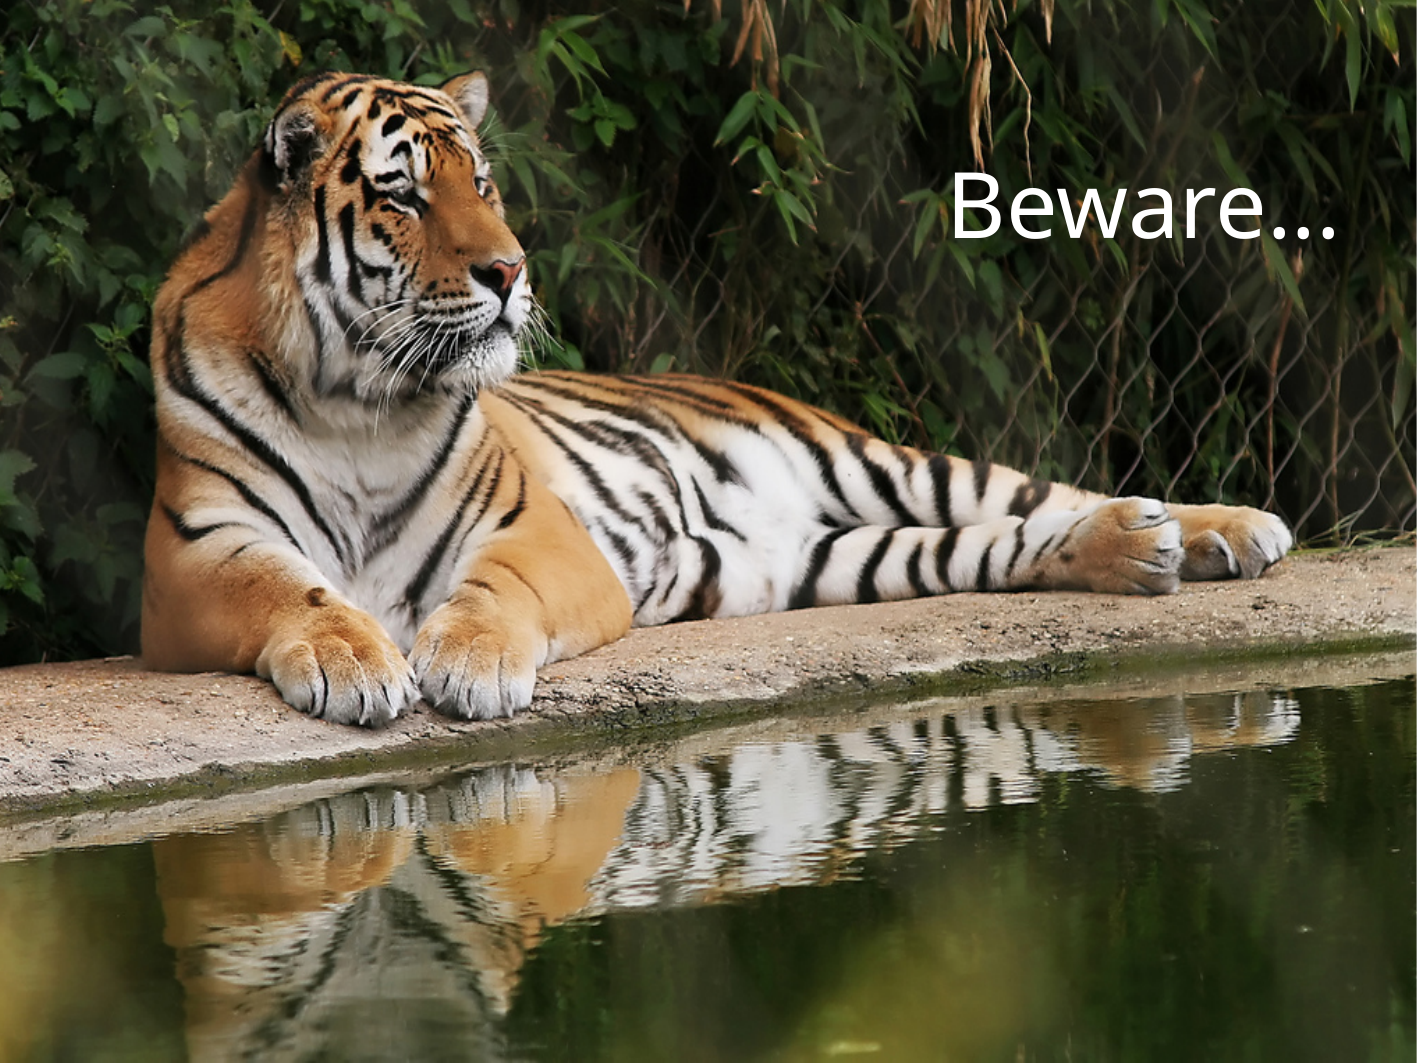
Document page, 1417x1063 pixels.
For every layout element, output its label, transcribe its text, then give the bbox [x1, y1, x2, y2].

picture [0, 0, 1417, 1063]
text_box Beware... [871, 138, 1417, 267]
